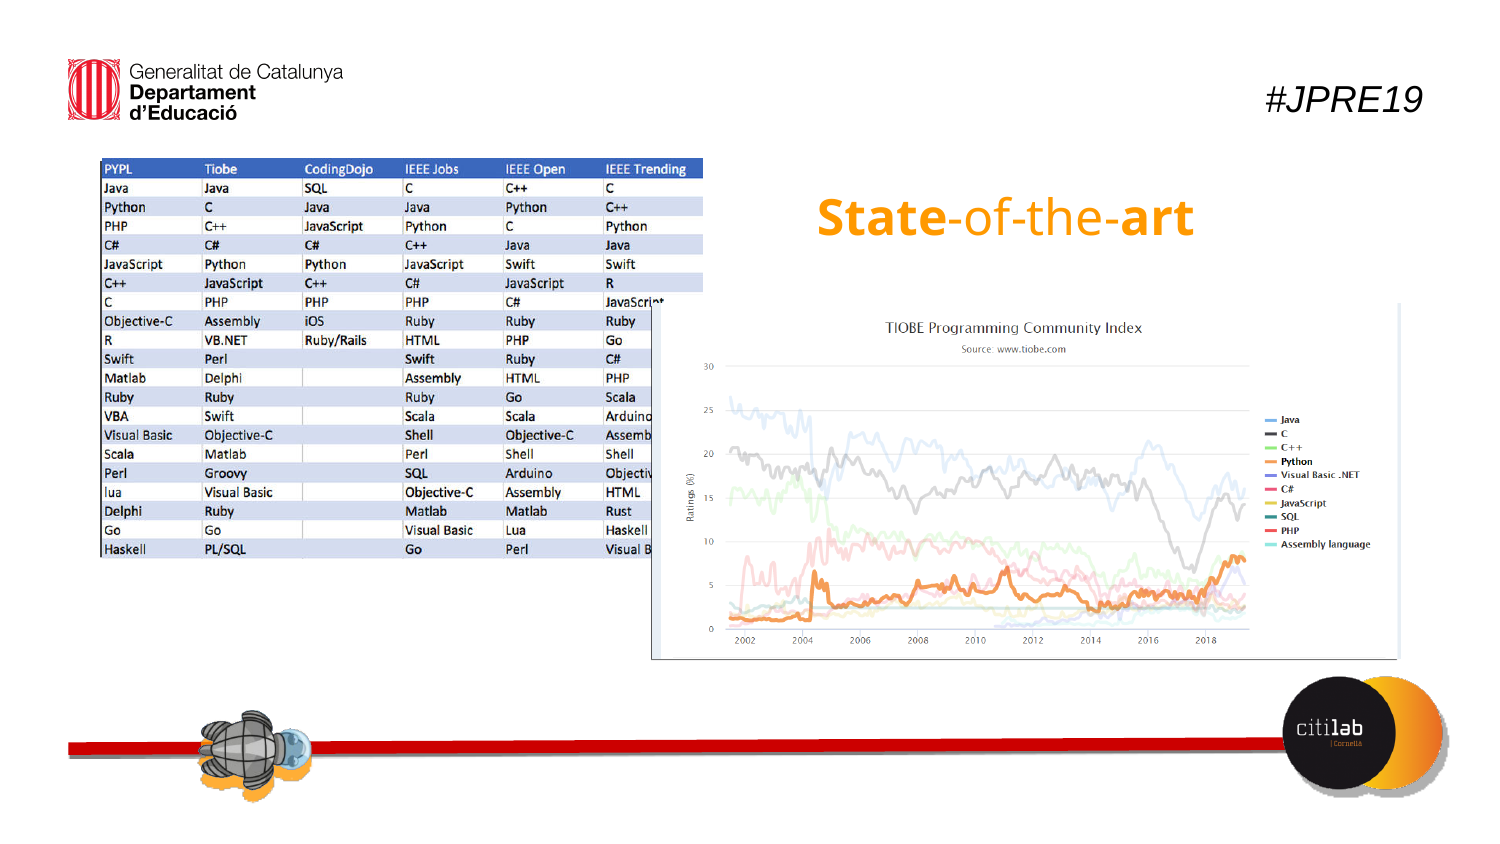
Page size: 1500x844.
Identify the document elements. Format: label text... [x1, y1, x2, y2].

text_box #JPRE19 [1250, 59, 1462, 120]
picture [1281, 675, 1445, 791]
picture [190, 694, 321, 798]
text_box State-of-the-art [801, 170, 1291, 274]
picture [68, 59, 343, 120]
picture [102, 158, 1401, 659]
